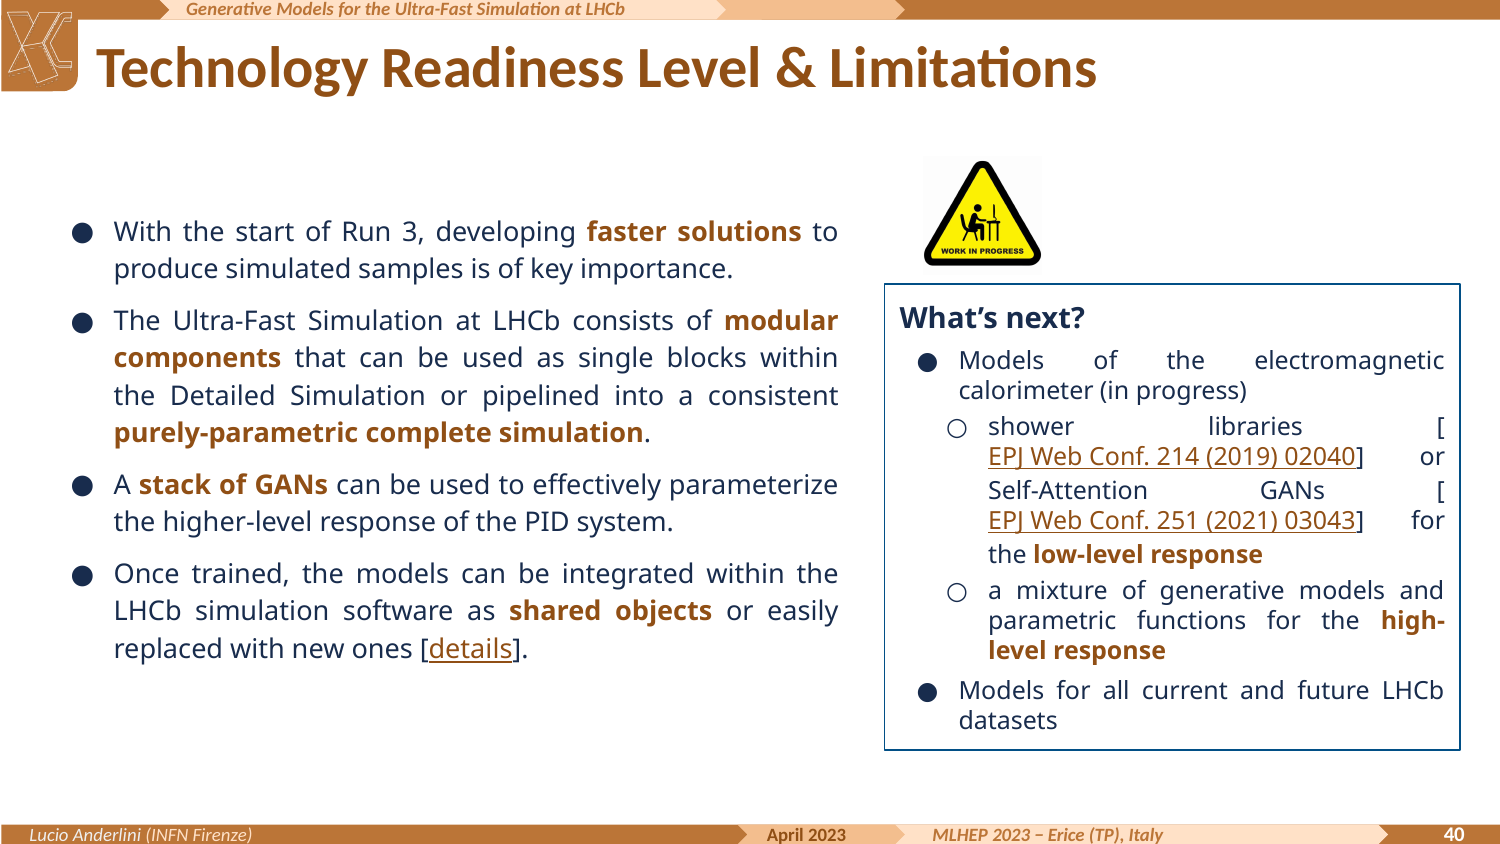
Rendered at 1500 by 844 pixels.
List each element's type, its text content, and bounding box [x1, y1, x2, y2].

slide_number <number> [1389, 801, 1480, 844]
text_box What’s next? Models of the electromagnetic calorimeter (in progress) shower libraries [EPJ Web Conf. 214 (2019) 02040] or Self-Attention GANs [EPJ Web Conf. 251 (2021) 03043] for the low-level response a mixture of generative models and parametric functions for the high-level response Models for all current and future LHCb datasets [884, 284, 1461, 750]
text_box With the start of Run 3, developing faster solutions to produce simulated samples is of key importance. The Ultra-Fast Simulation at LHCb consists of modular components that can be used as single blocks within the Detailed Simulation or pipelined into a consistent purely-parametric complete simulation. A stack of GANs can be used to effectively parameterize the higher-level response of the PID system. Once trained, the models can be integrated within the LHCb simulation software as shared objects or easily replaced with new ones [details]. [39, 194, 854, 684]
title Technology Readiness Level & Limitations [81, 14, 1480, 109]
picture [923, 156, 1042, 275]
